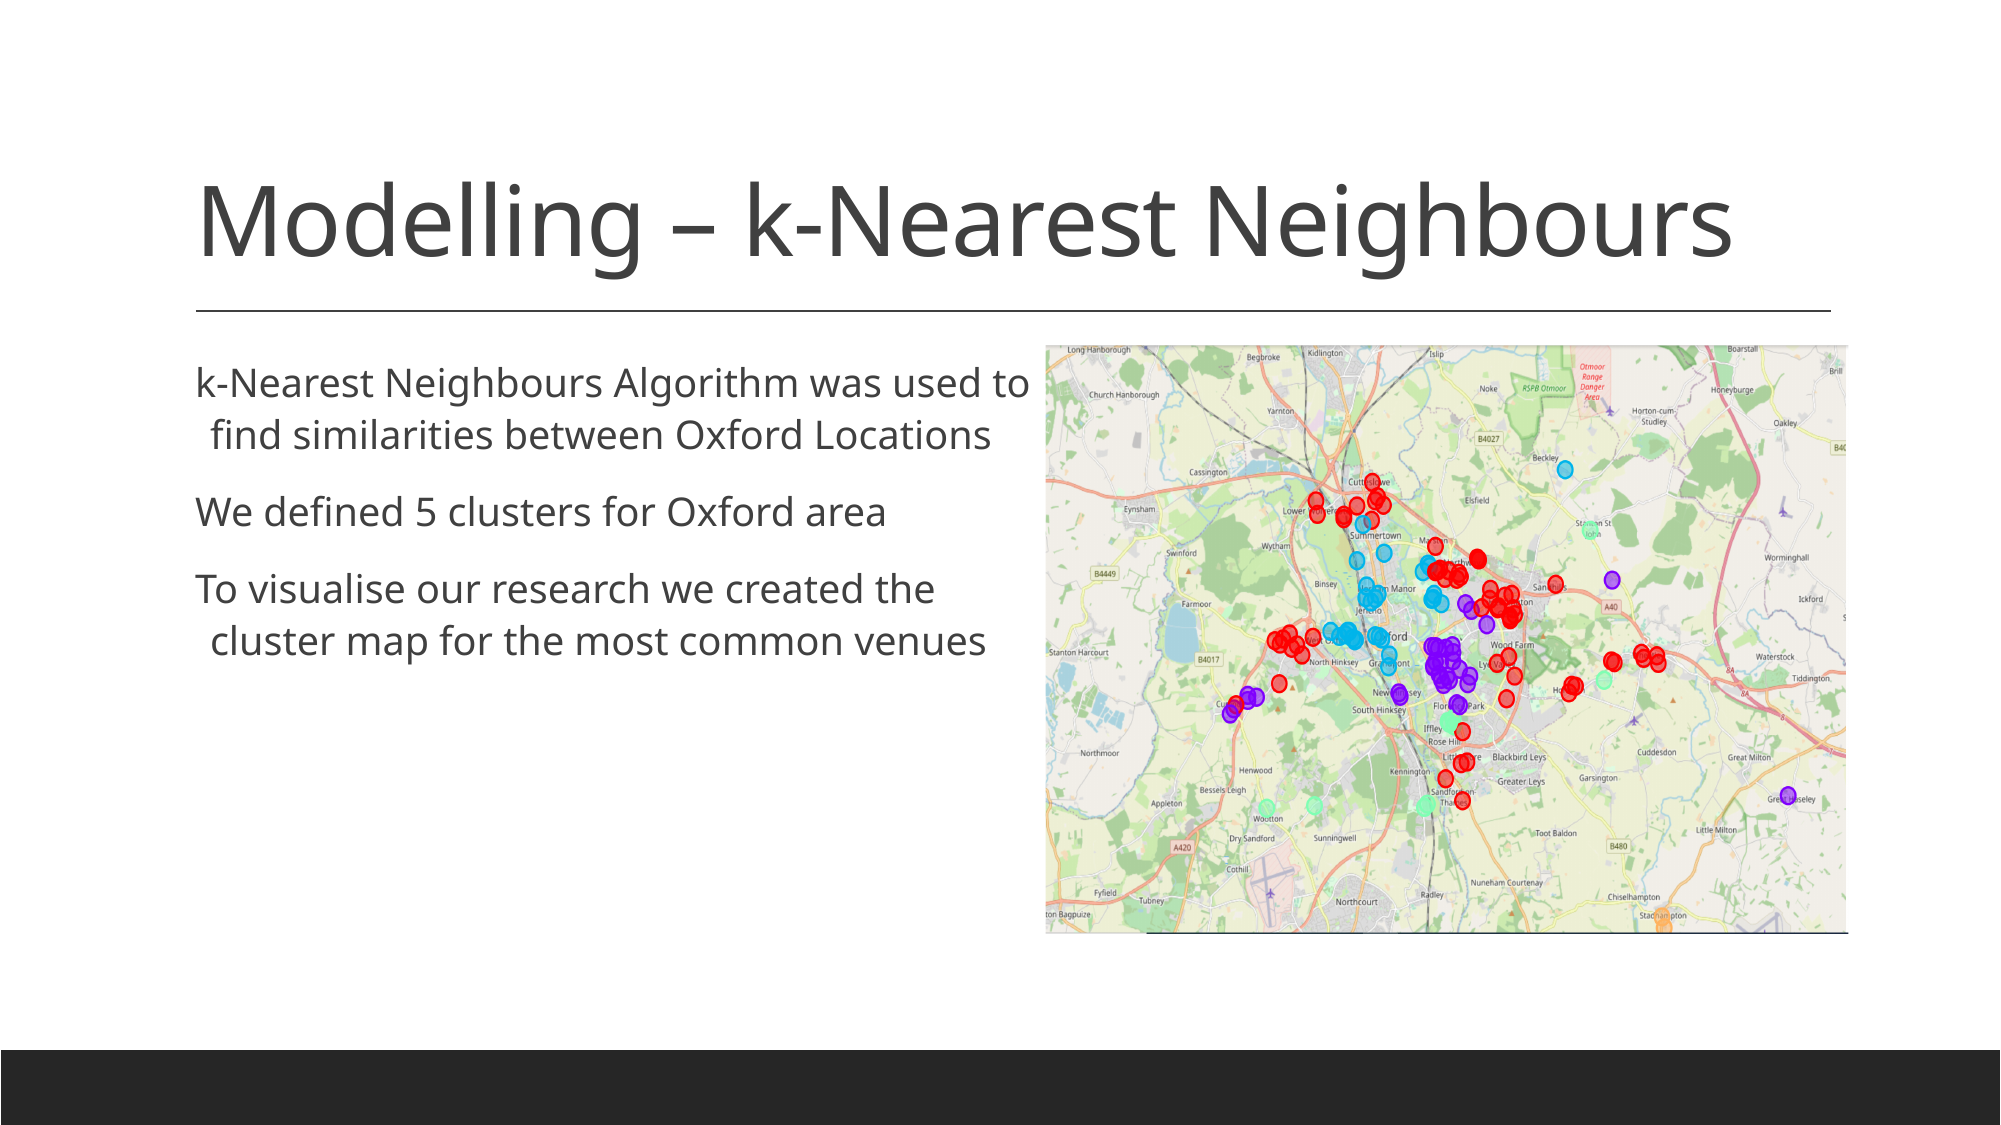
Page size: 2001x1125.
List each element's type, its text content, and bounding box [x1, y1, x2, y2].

title Modelling – k-Nearest Neighbours [180, 47, 1831, 286]
list k-Nearest Neighbours Algorithm was used to find similarities between Oxford Locations We defined 5 clusters for Oxford area To visualise our research we created the cluster map for the most common venues [180, 345, 1057, 963]
picture [1045, 345, 1849, 934]
